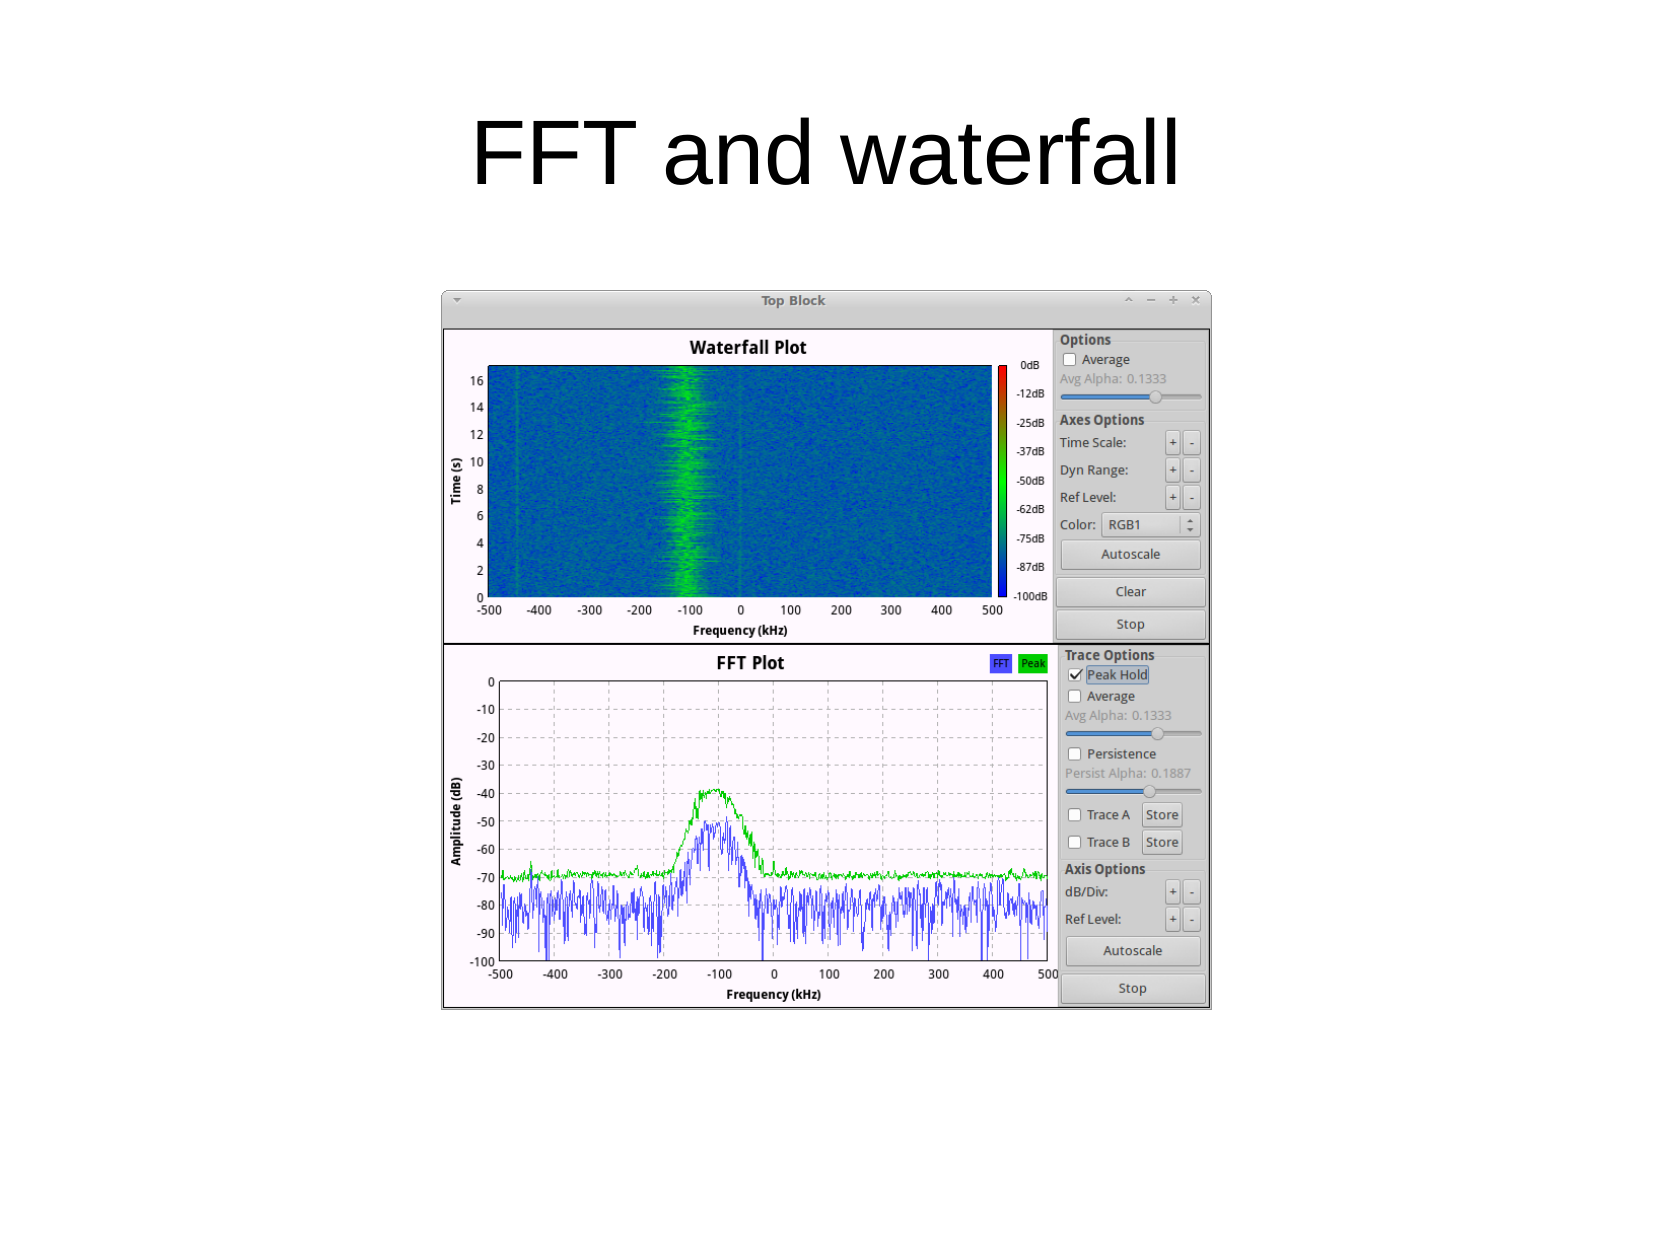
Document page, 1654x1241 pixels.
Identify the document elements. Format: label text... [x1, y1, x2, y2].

picture [441, 290, 1212, 1010]
title FFT and waterfall [82, 49, 1571, 257]
